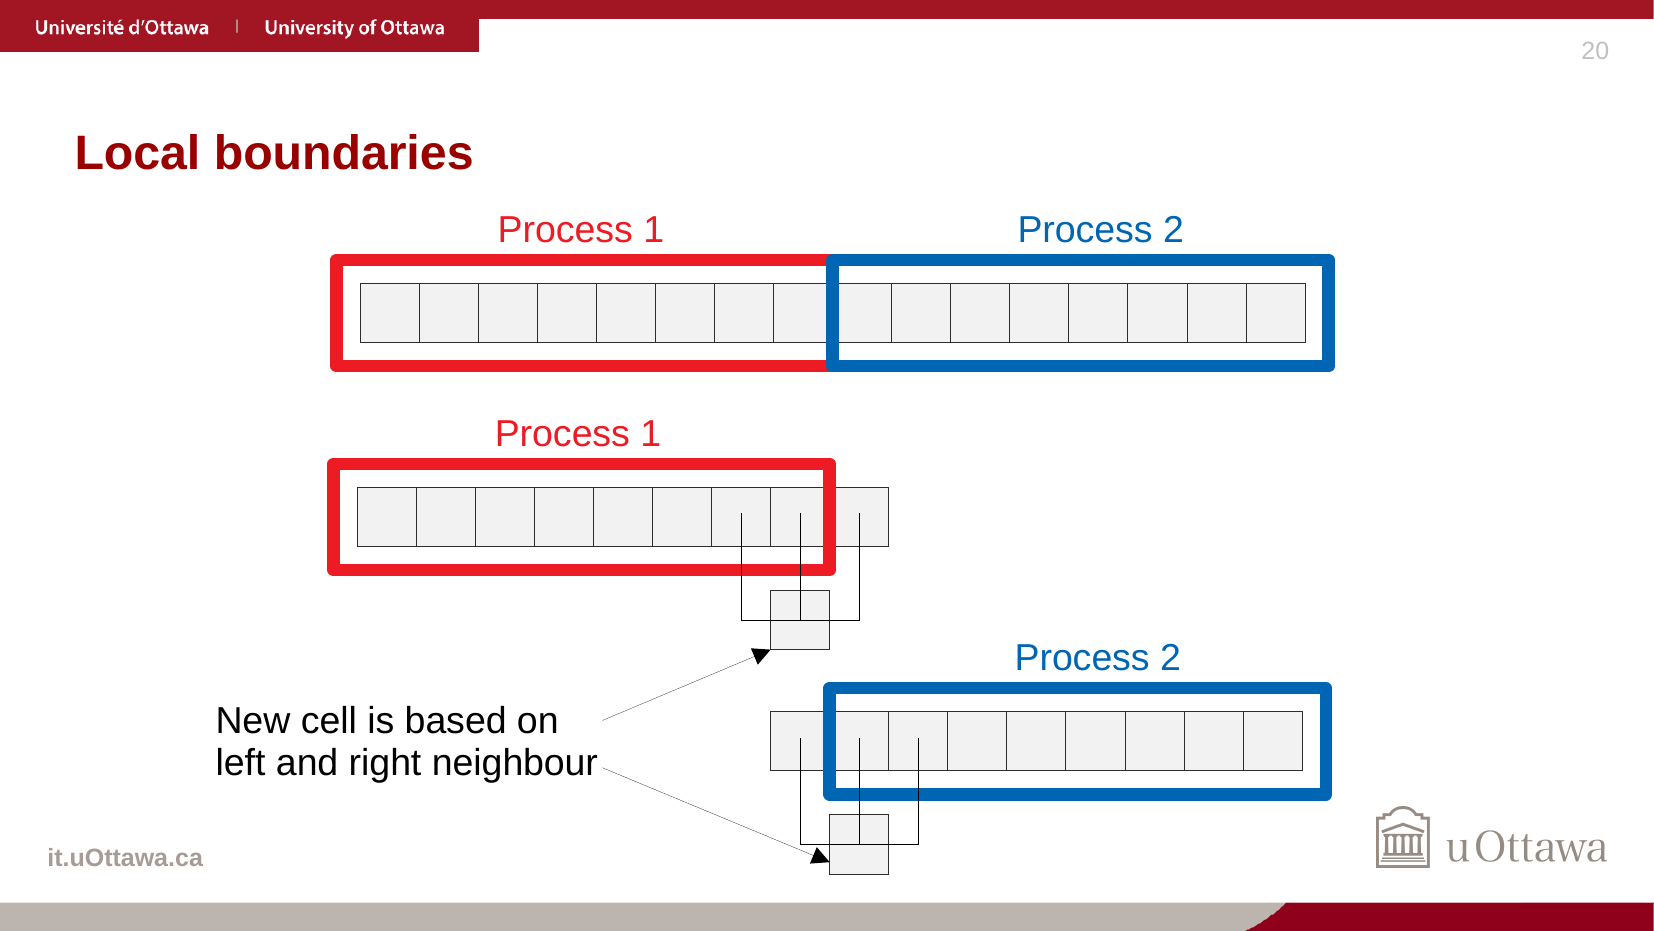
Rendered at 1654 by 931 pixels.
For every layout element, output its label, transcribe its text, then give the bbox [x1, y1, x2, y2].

picture [0, 903, 1654, 931]
text_box [801, 590, 830, 620]
picture [1376, 806, 1607, 868]
text_box Process 1 [483, 200, 680, 258]
text_box [770, 711, 823, 771]
text_box [770, 590, 800, 620]
text_box [836, 487, 889, 547]
text_box Process 1 [480, 404, 677, 462]
text_box [360, 283, 826, 343]
text_box [829, 845, 889, 875]
text_box New cell is based on left and right neighbour [200, 692, 624, 792]
text_box Process 2 [999, 629, 1196, 686]
picture [0, 0, 1654, 52]
text_box Process 2 [1002, 200, 1199, 258]
text_box [839, 283, 1306, 343]
text_box [357, 487, 823, 547]
text_box [829, 814, 859, 844]
title Local boundaries [74, 93, 1481, 212]
text_box [860, 814, 889, 844]
text_box [836, 711, 1303, 771]
text_box [770, 621, 830, 650]
